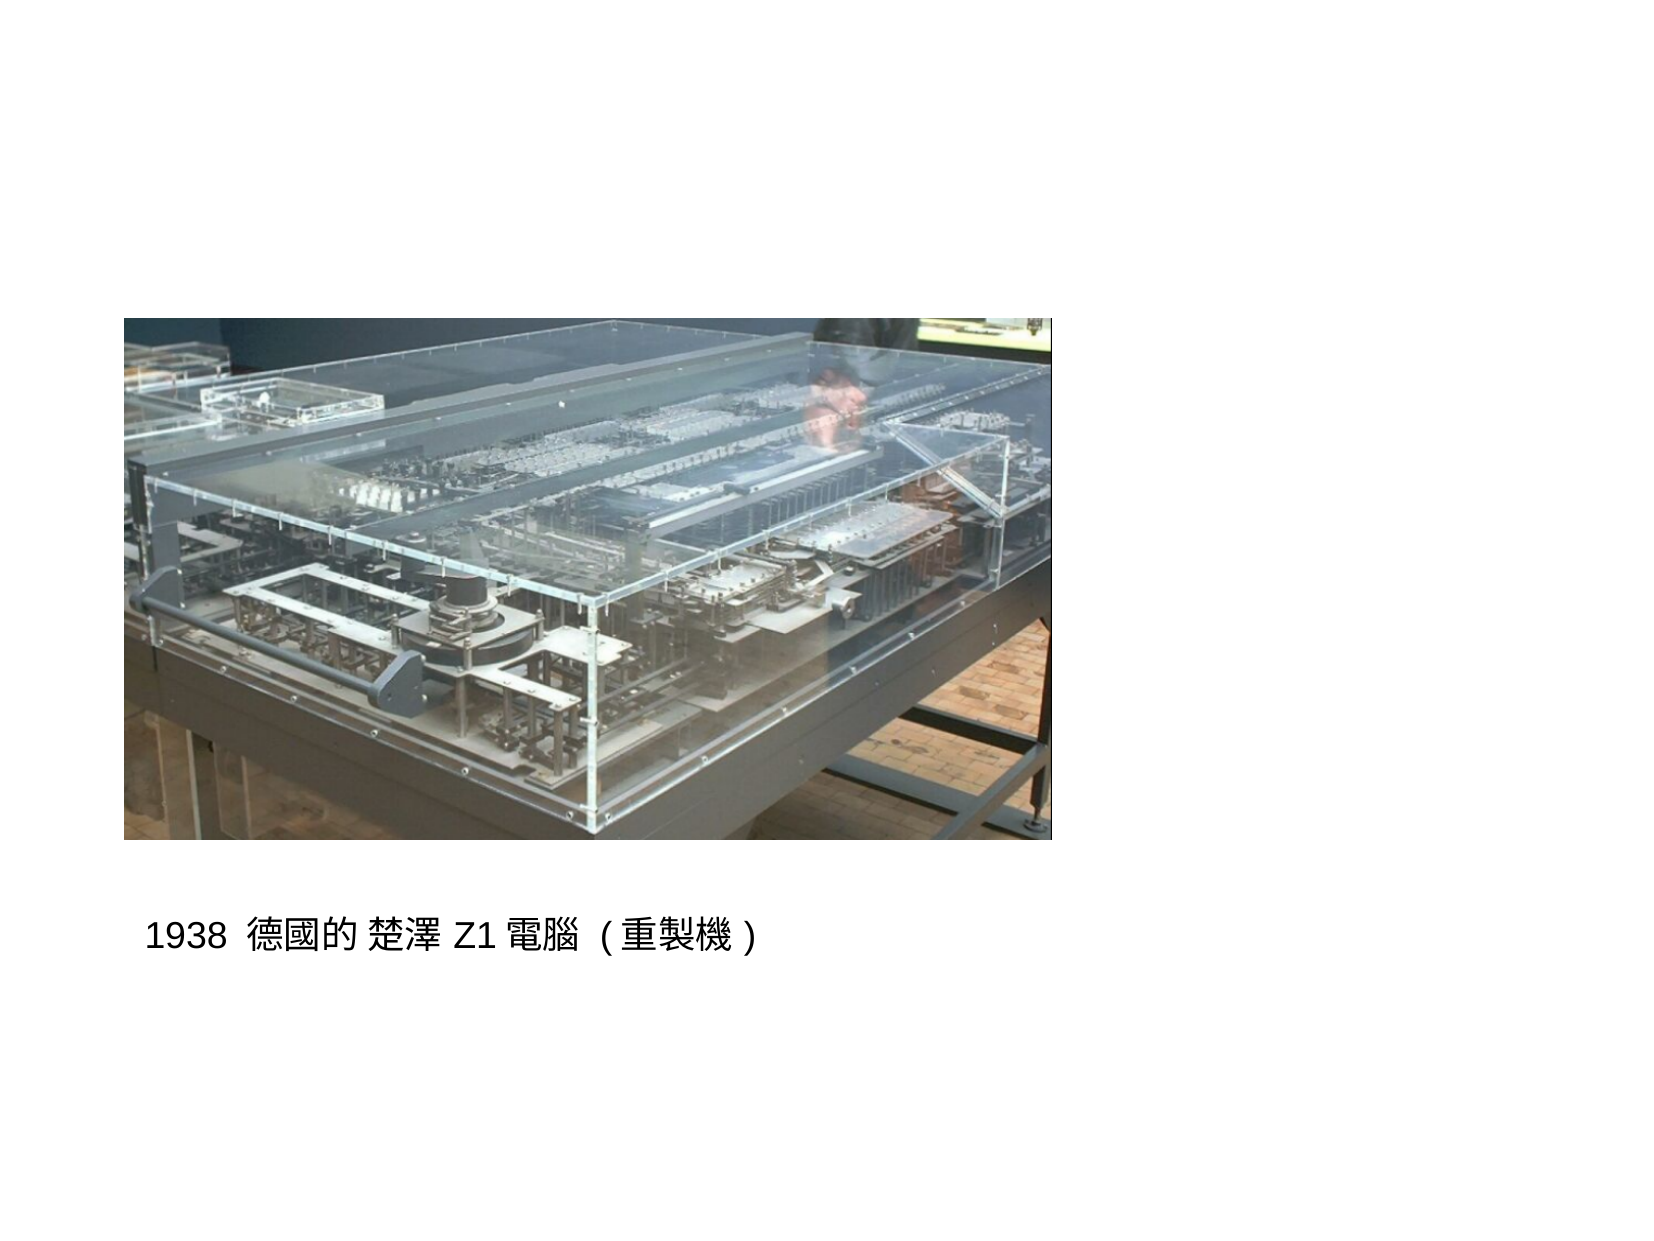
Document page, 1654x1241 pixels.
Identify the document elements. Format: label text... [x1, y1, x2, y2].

text_box 1938 德國的 楚澤Z1電腦 (重製機) [129, 897, 922, 960]
picture [124, 318, 1052, 840]
